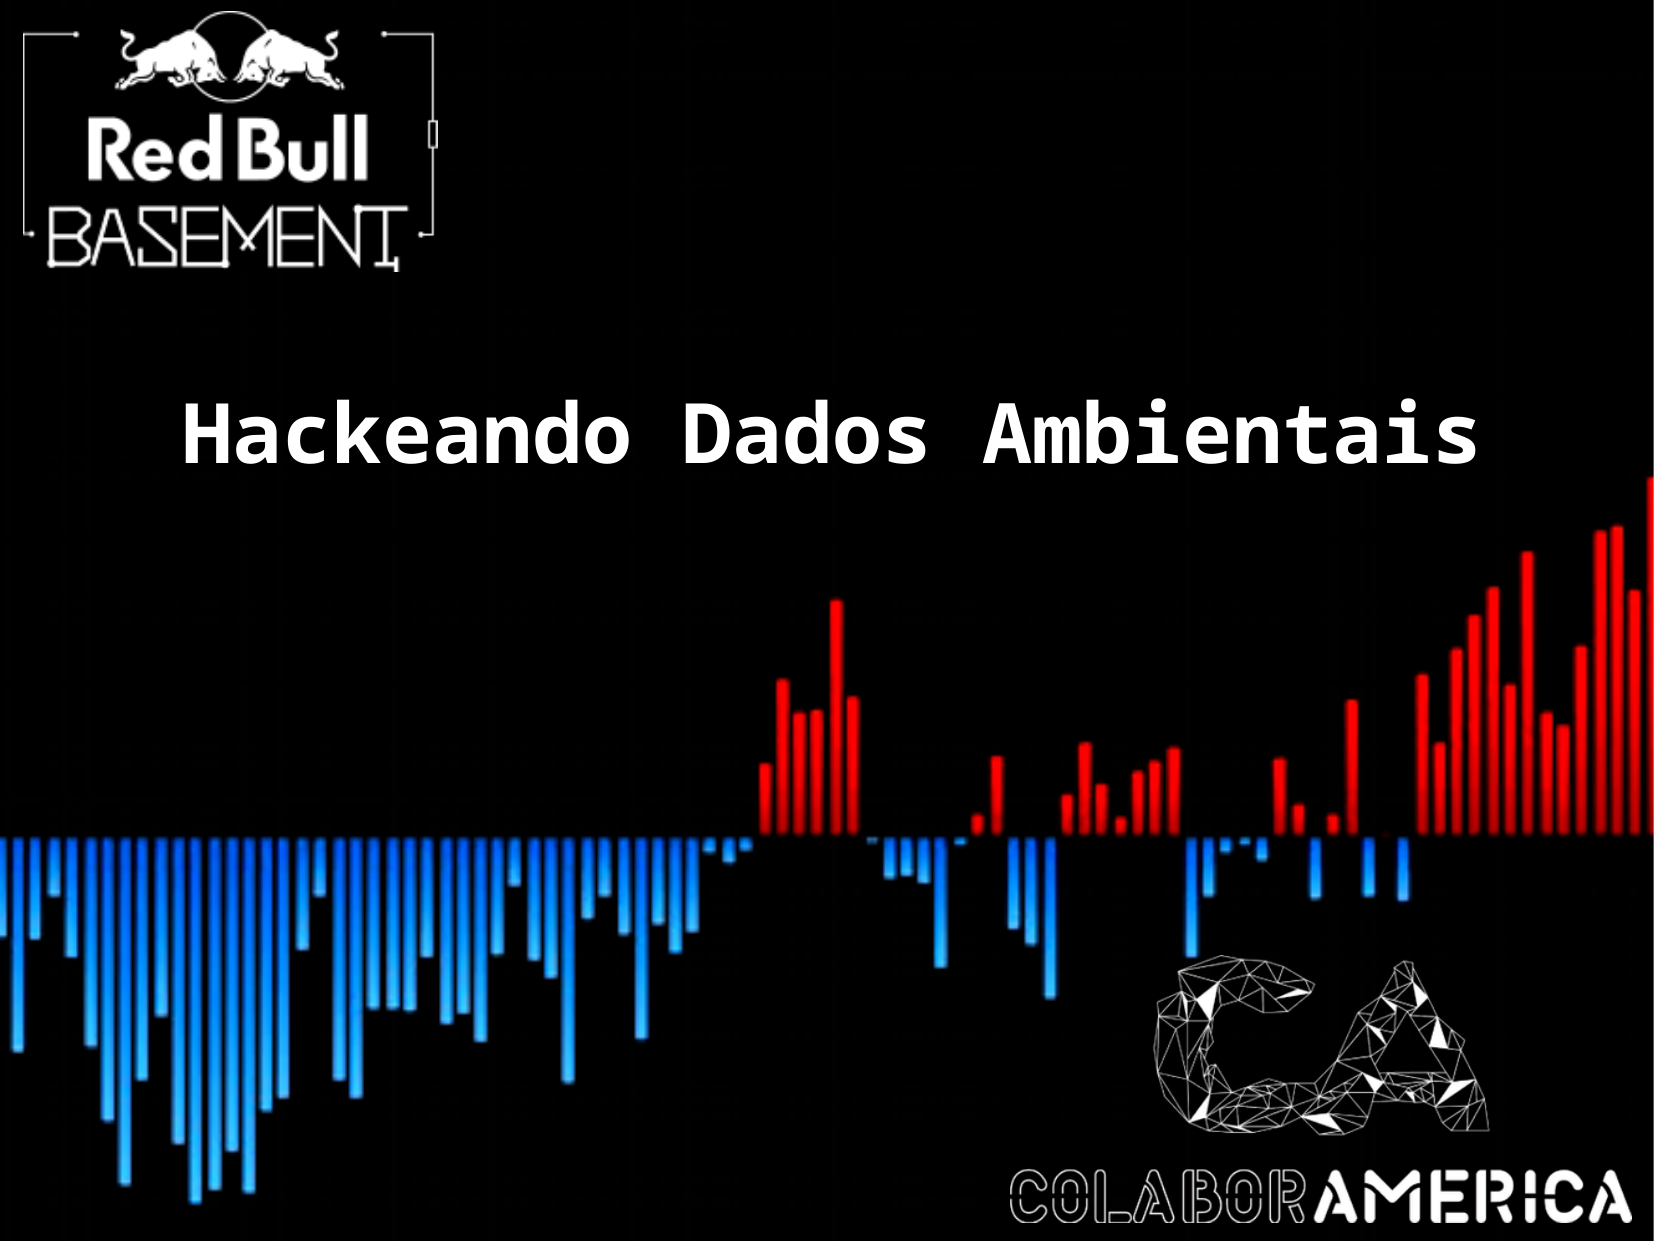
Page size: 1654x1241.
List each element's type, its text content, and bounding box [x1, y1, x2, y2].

picture [0, 0, 1654, 1241]
subtitle Hackeando Dados Ambientais [41, 348, 1625, 514]
